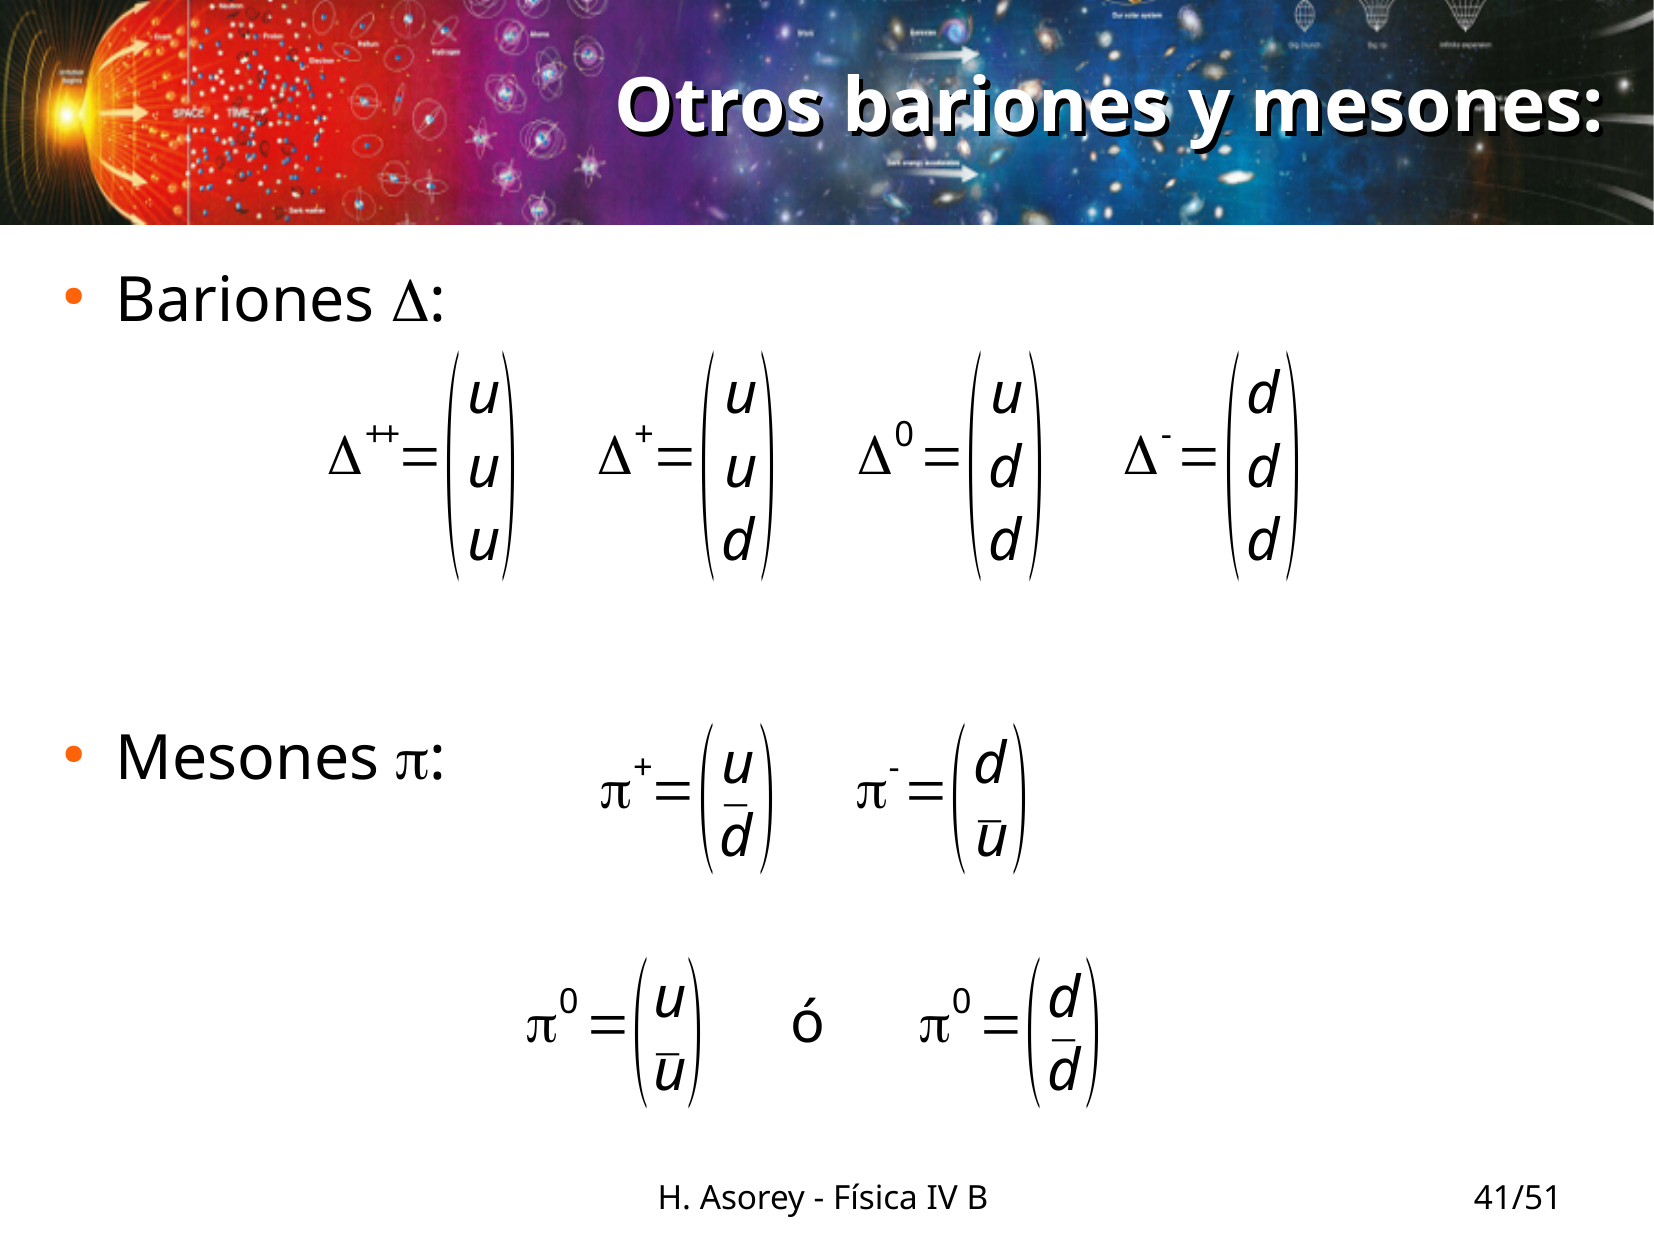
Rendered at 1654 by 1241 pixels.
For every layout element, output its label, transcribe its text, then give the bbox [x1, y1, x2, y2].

picture [0, 0, 1654, 225]
chart [518, 720, 1111, 1113]
title Otros bariones y mesones: [45, 15, 1606, 191]
list Bariones D: Mesones p: [45, 255, 1606, 1156]
chart [319, 347, 1381, 586]
